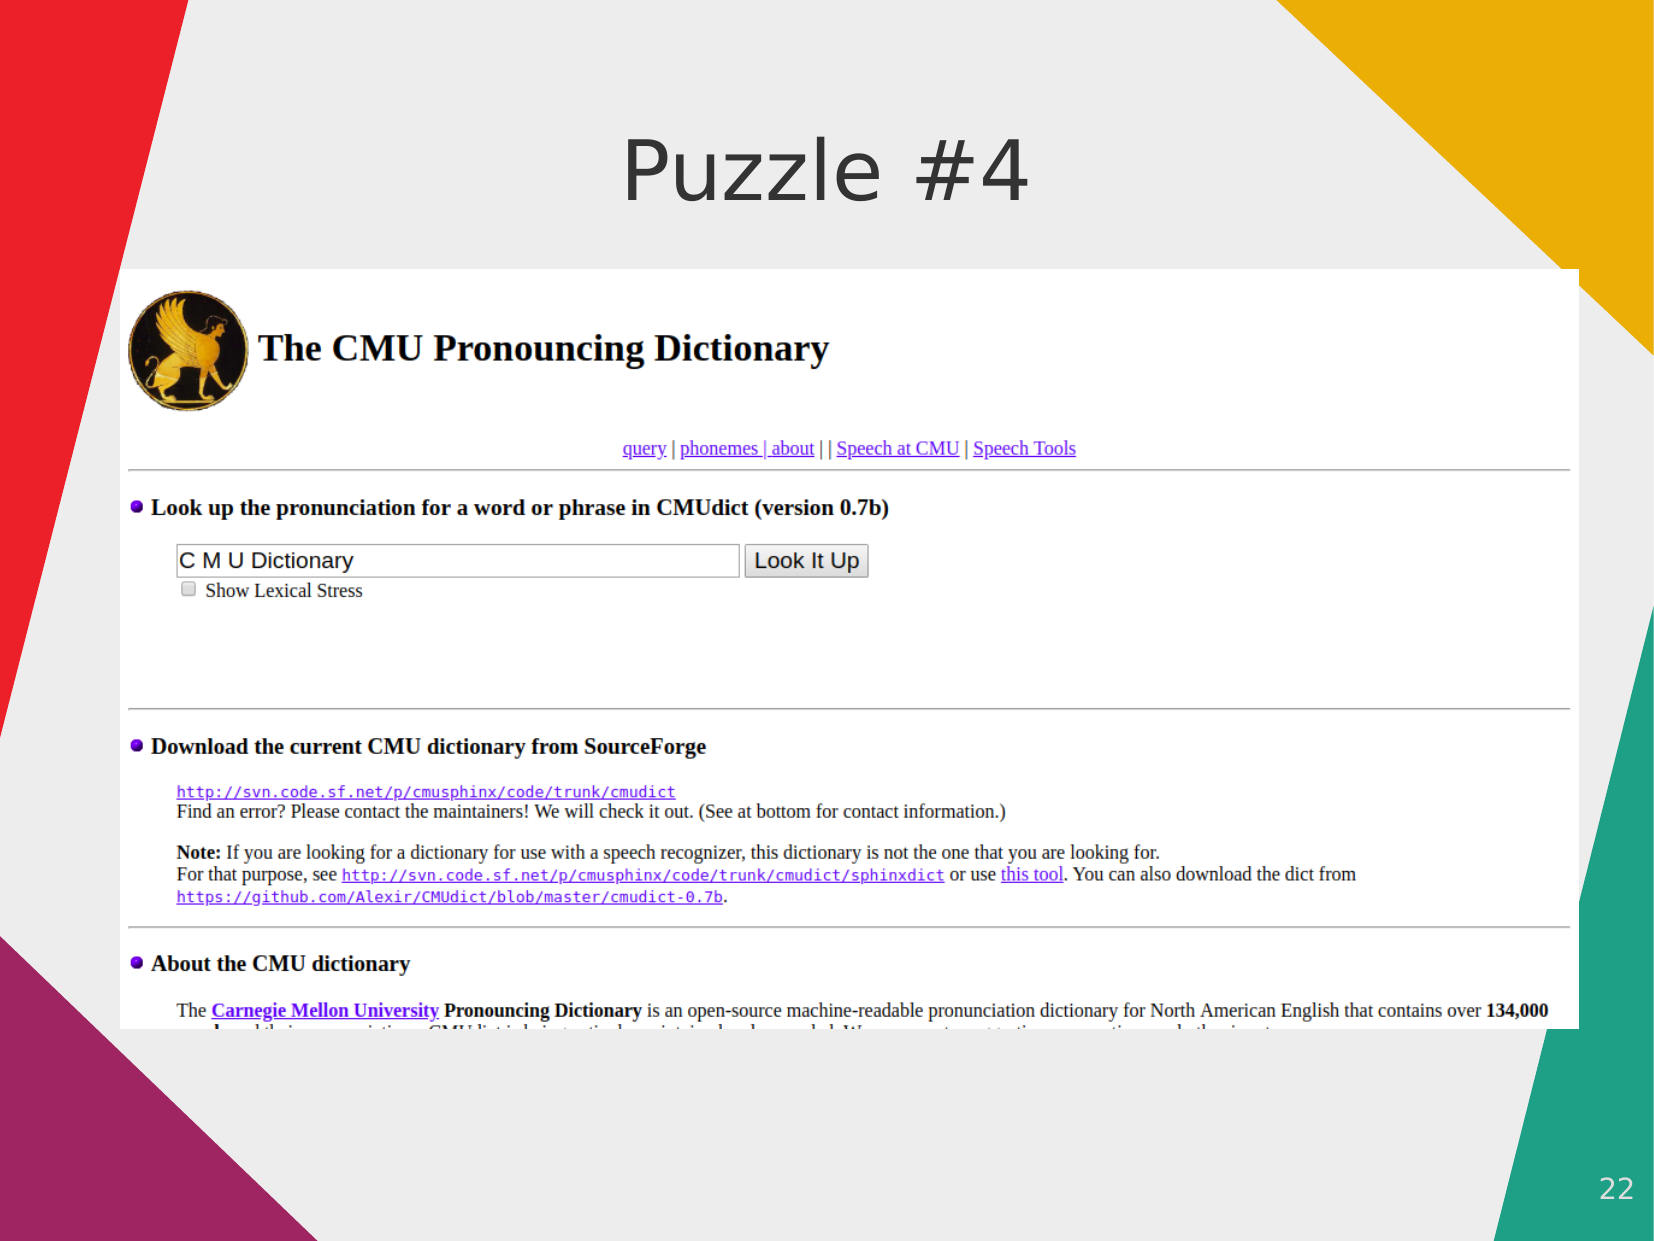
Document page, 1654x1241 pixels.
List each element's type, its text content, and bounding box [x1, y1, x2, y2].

picture [120, 269, 1579, 1029]
title Puzzle #4 [114, 73, 1539, 271]
